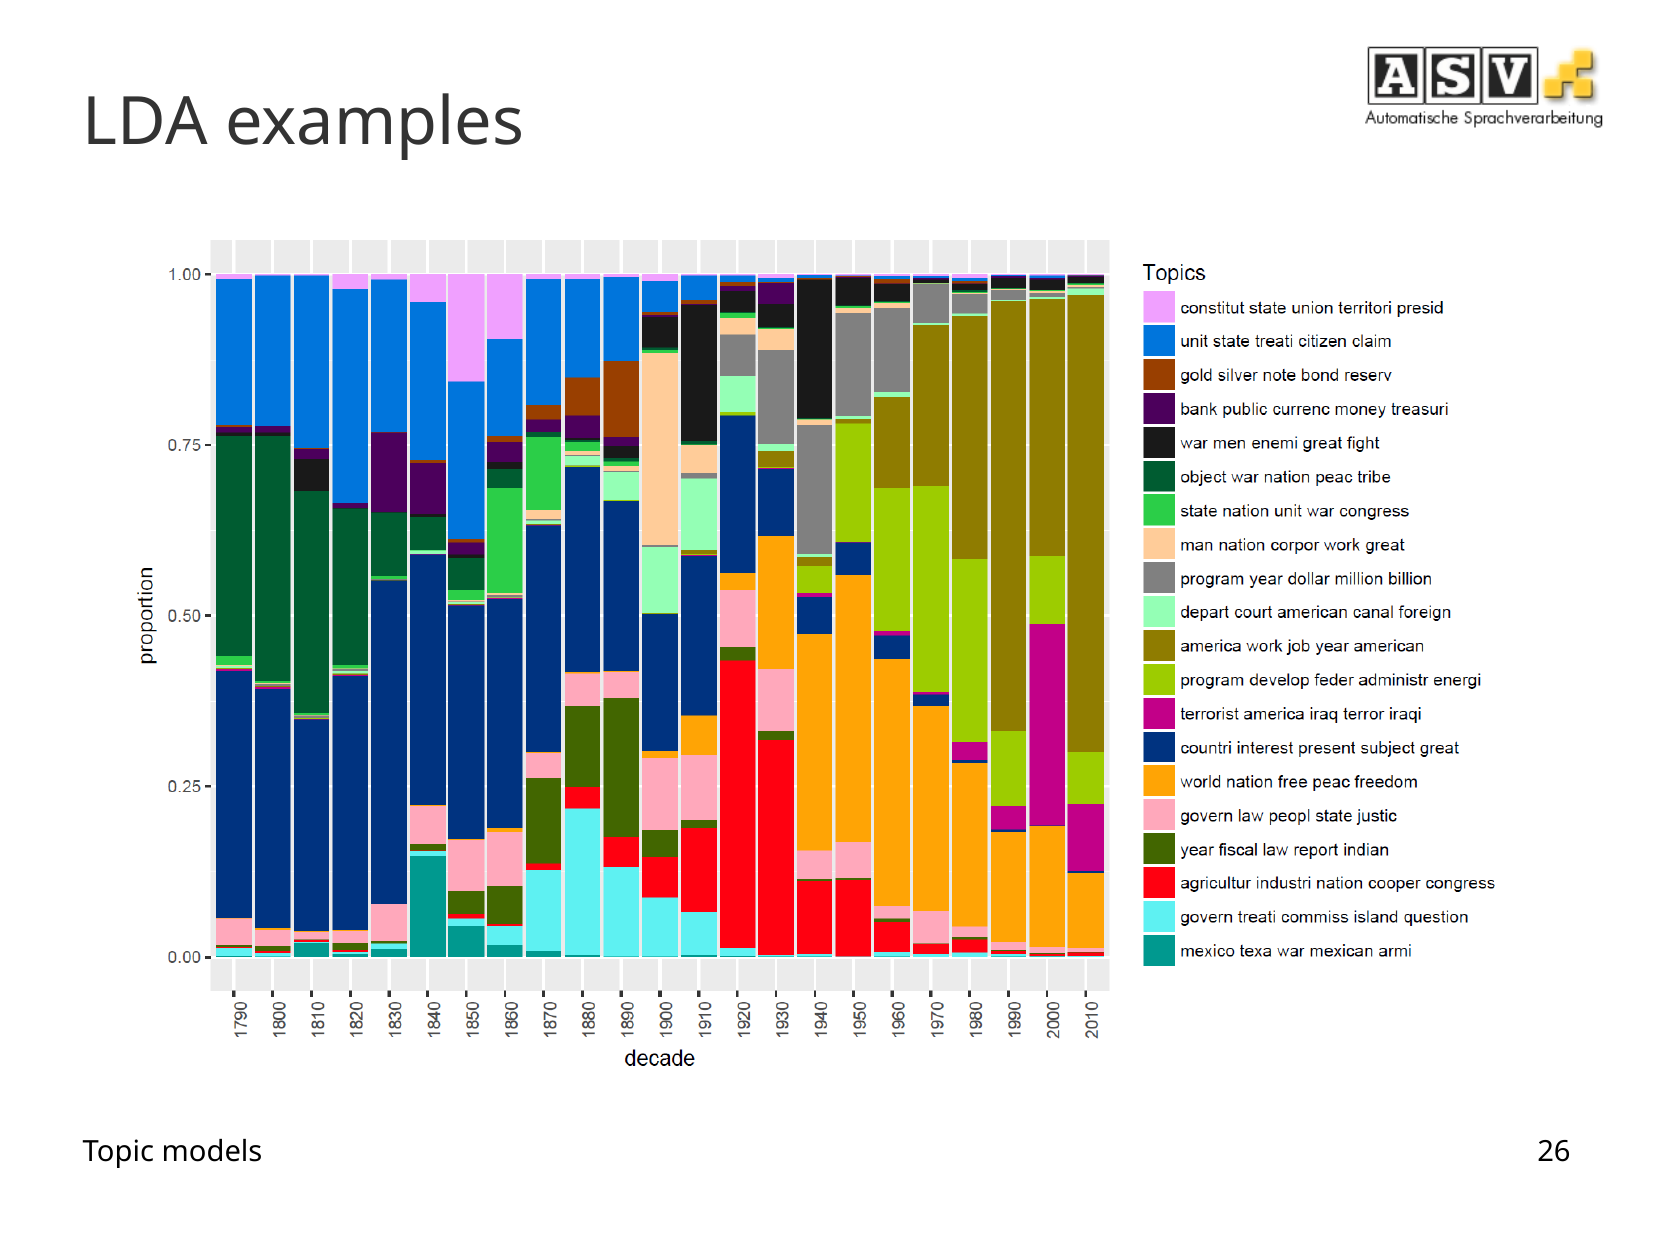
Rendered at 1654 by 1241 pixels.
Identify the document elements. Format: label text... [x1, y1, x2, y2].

picture [126, 229, 1536, 1075]
picture [1364, 43, 1605, 129]
title LDA examples [82, 49, 1347, 189]
